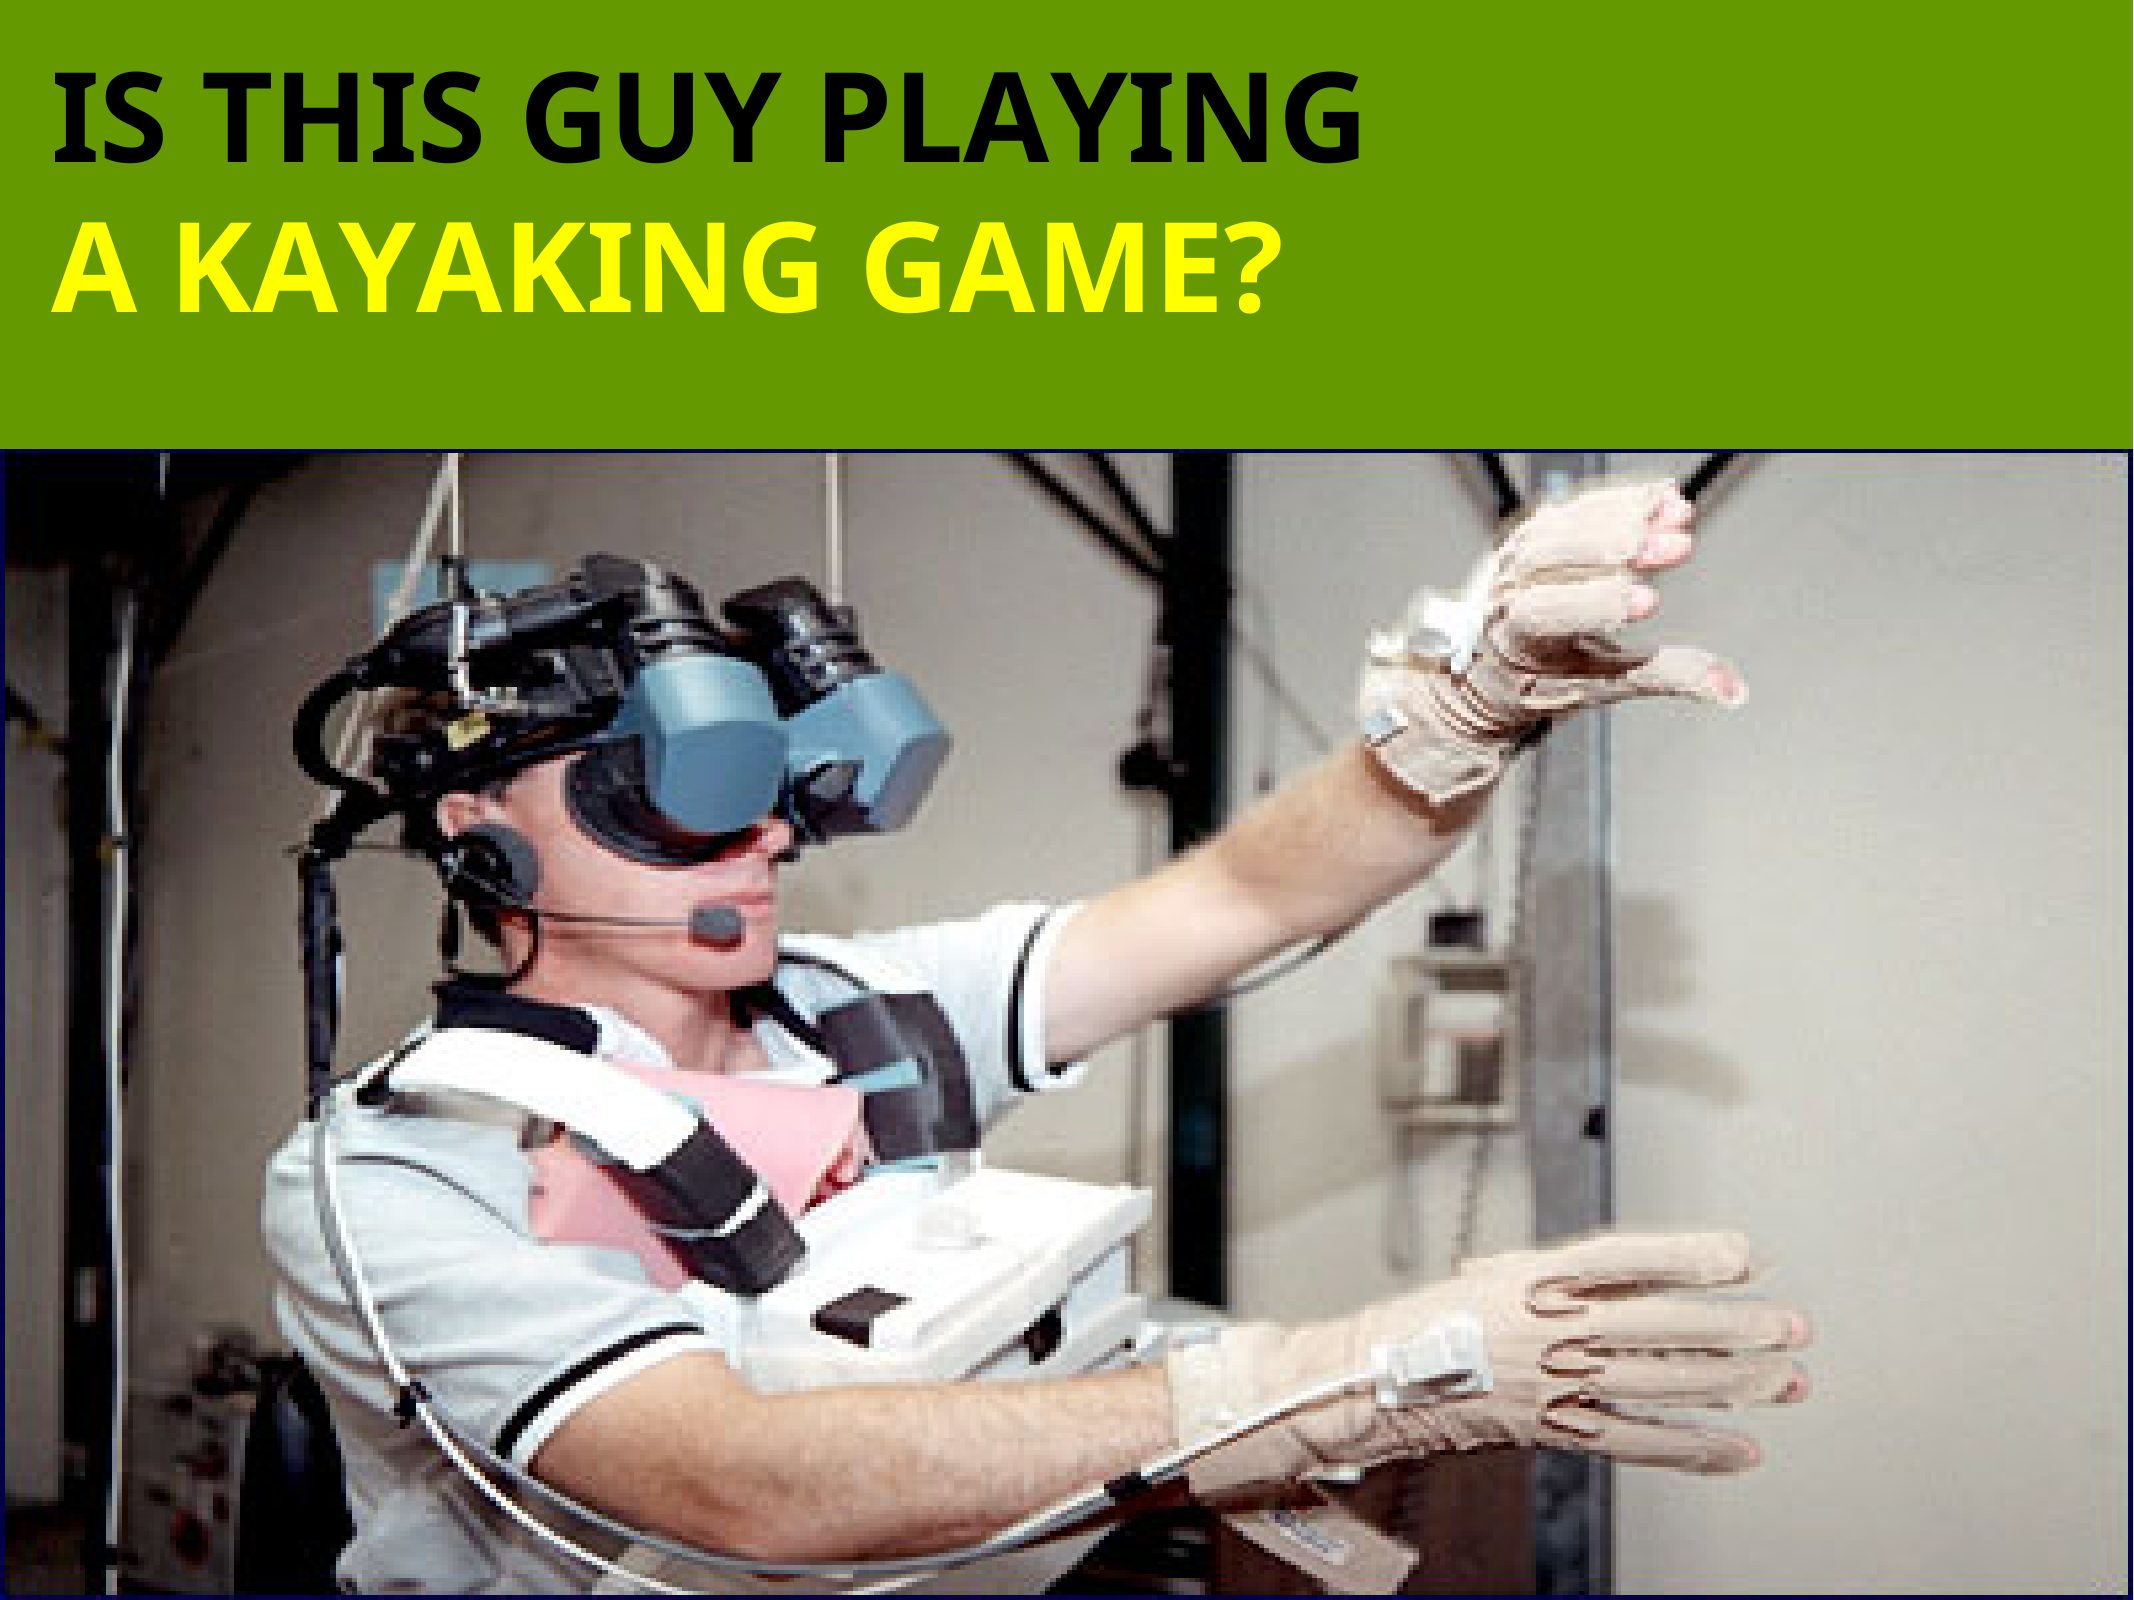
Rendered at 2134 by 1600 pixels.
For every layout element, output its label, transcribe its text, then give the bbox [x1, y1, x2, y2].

picture [0, 449, 2134, 1600]
text_box IS THIS GUY PLAYING A KAYAKING GAME? [41, 37, 2063, 413]
